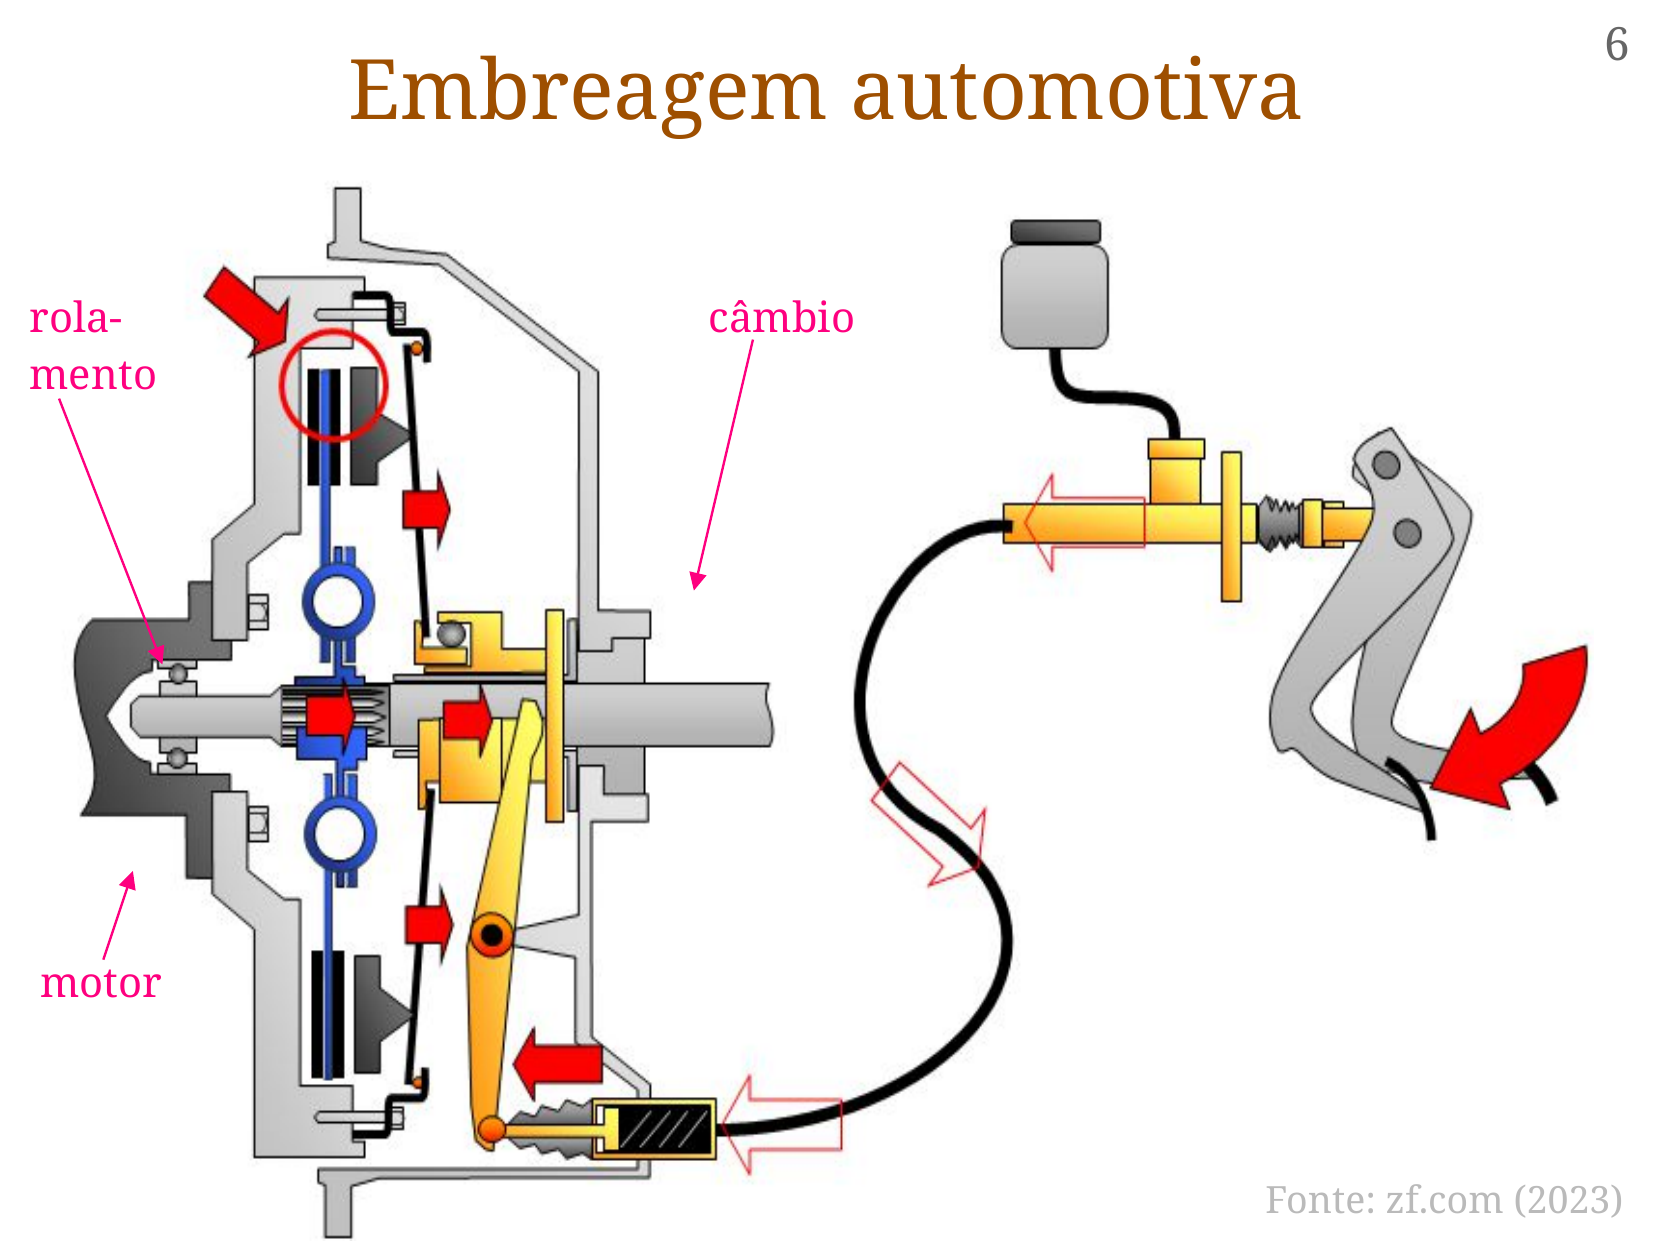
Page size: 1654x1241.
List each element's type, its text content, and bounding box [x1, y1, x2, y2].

text_box motor [25, 944, 178, 1017]
text_box câmbio [693, 280, 871, 353]
picture [59, 177, 1594, 1241]
text_box Fonte: zf.com (2023) [1250, 1166, 1639, 1233]
title Embreagem automotiva [59, 29, 1595, 148]
text_box rola- mento [14, 280, 172, 410]
